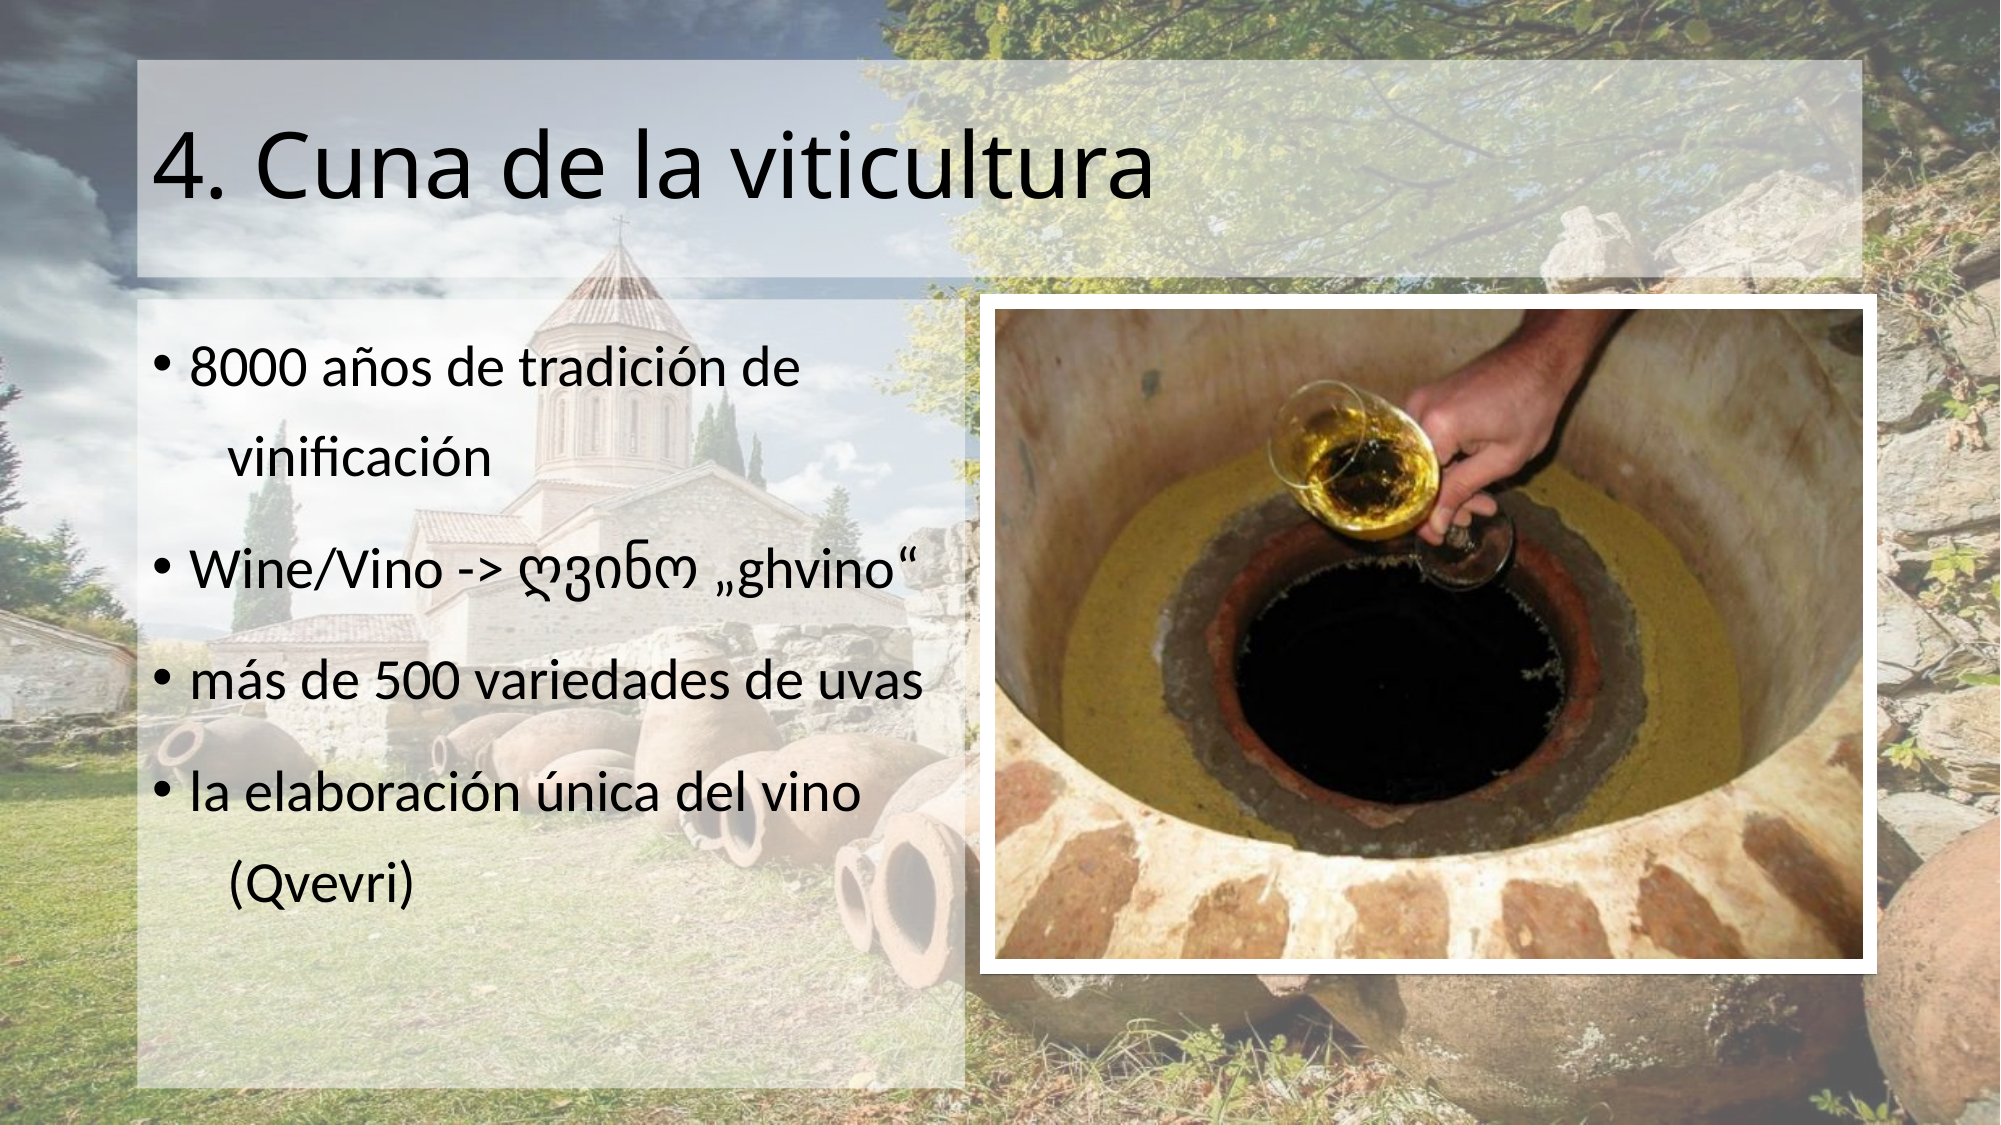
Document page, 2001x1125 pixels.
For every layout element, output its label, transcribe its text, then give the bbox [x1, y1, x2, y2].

picture [994, 308, 1863, 960]
list 8000 años de tradición de vinificación Wine/Vino -> ღვინო „ghvino“ más de 500 variedades de uvas la elaboración única del vino (Qvevri) [137, 299, 966, 1089]
title 4. Cuna de la viticultura [137, 59, 1863, 278]
